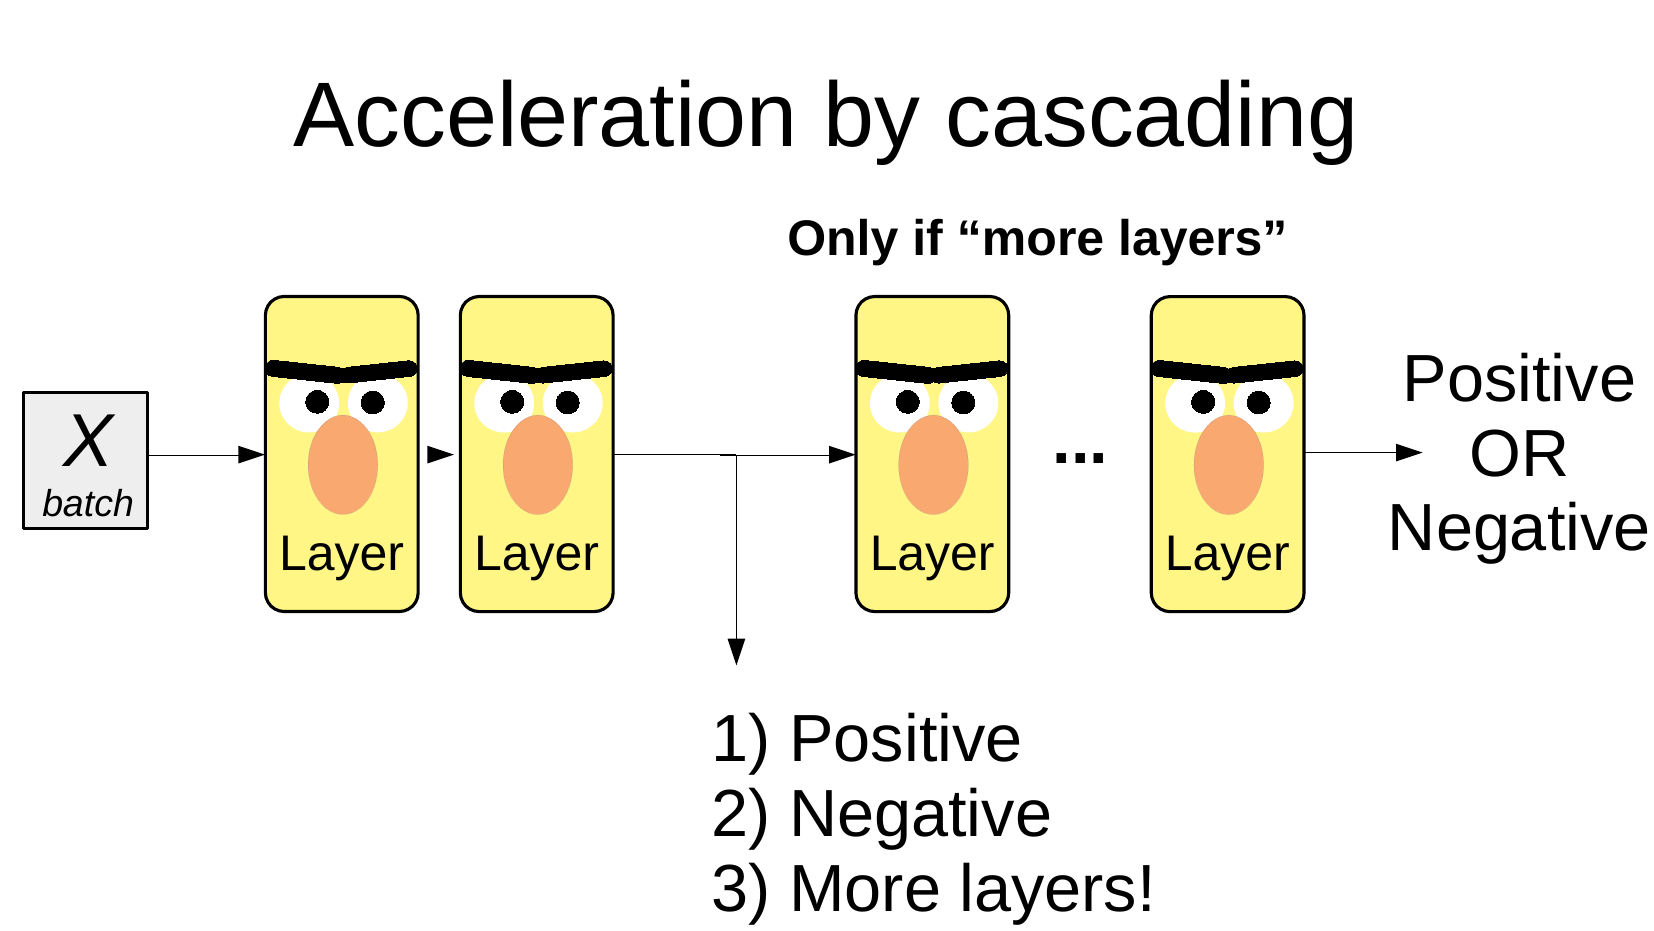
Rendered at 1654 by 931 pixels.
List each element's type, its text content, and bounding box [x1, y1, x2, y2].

text_box Layer [818, 518, 1047, 601]
text_box Layer [227, 518, 422, 601]
text_box Only if “more layers” [707, 203, 1368, 386]
text_box [264, 296, 419, 518]
text_box Layer [1113, 518, 1342, 601]
title Acceleration by cascading [82, 37, 1571, 193]
text_box [459, 296, 614, 518]
text_box [462, 601, 612, 612]
text_box [267, 601, 417, 612]
text_box [1150, 296, 1305, 518]
text_box Layer [422, 518, 651, 601]
text_box 1) Positive 2) Negative 3) More layers! [711, 701, 1187, 926]
text_box X batch [2, 390, 174, 574]
text_box [855, 296, 1009, 518]
text_box [1153, 601, 1303, 612]
text_box ... [1038, 395, 1199, 486]
subtitle Positive OR Negative [1373, 340, 1654, 566]
text_box [857, 601, 1007, 612]
